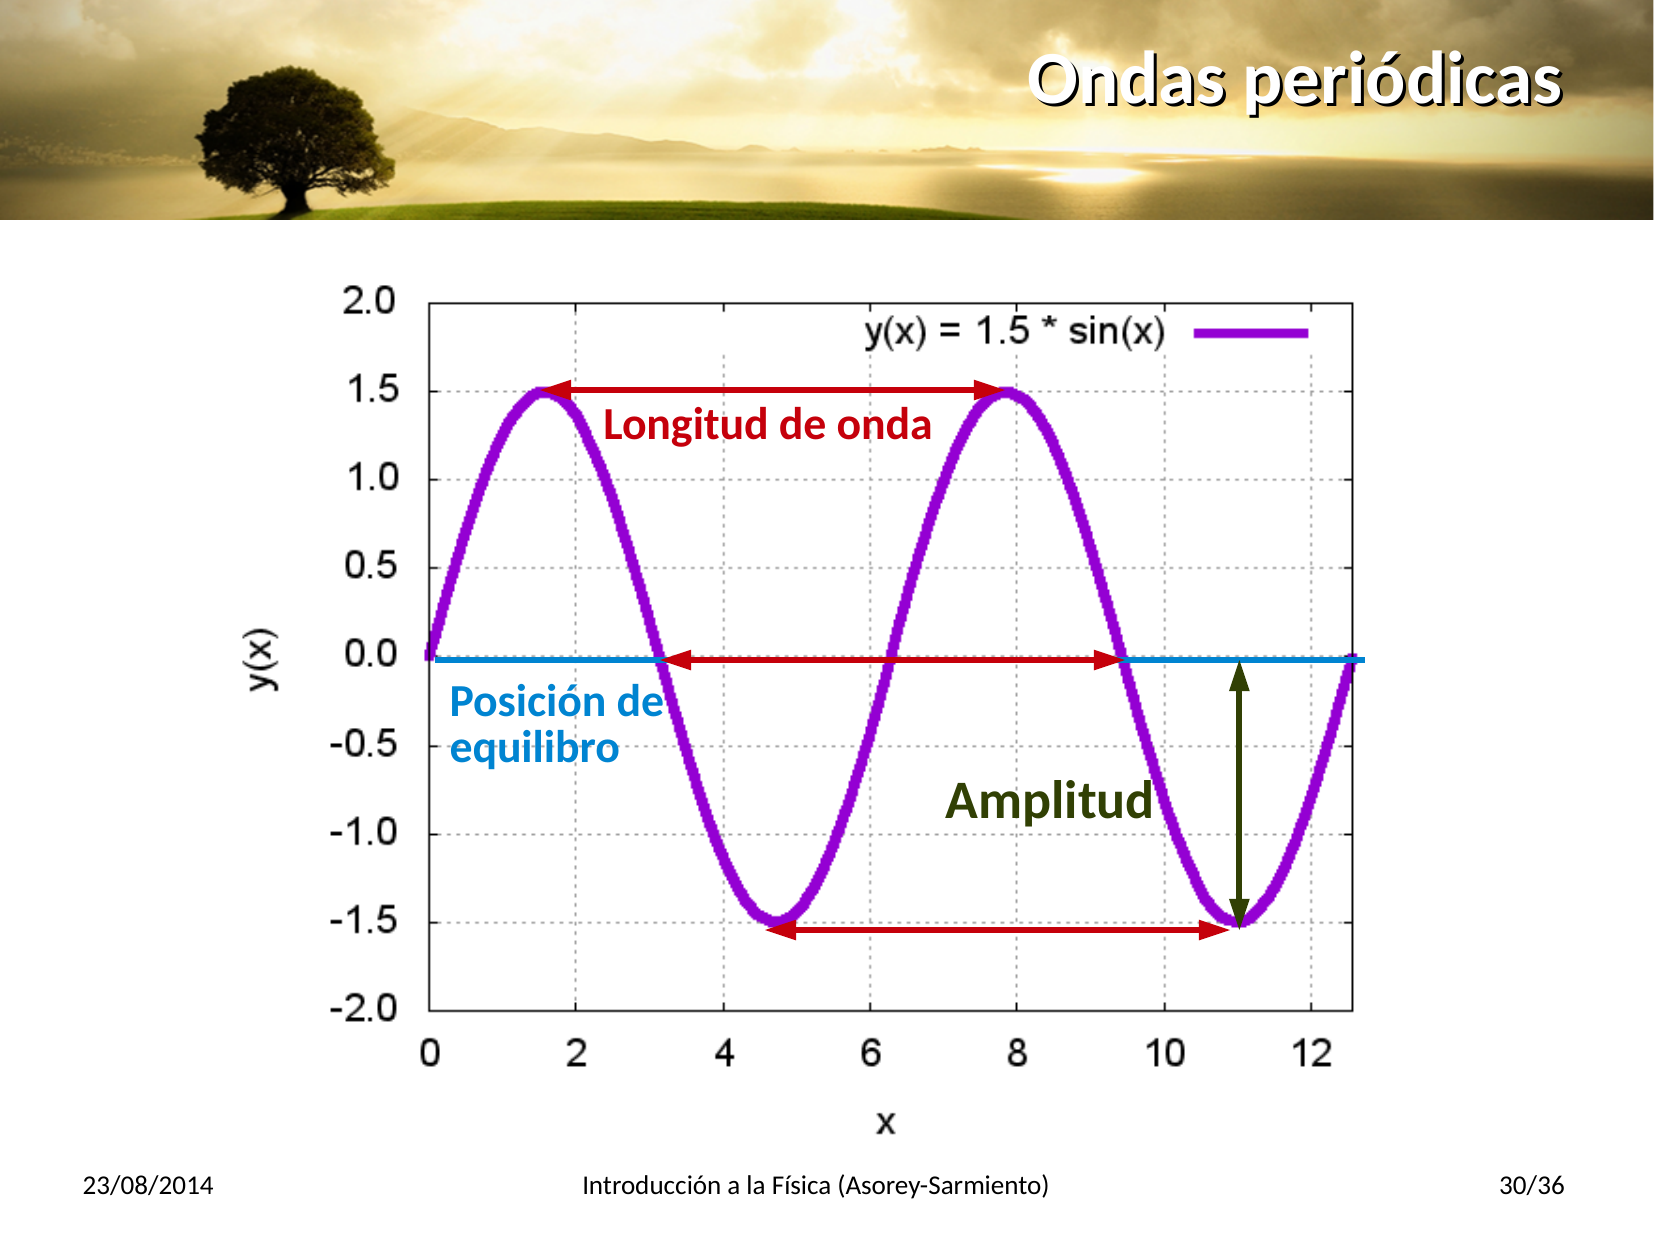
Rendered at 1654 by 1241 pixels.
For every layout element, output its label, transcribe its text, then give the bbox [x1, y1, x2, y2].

picture [0, 0, 1654, 220]
text_box Posición de equilibro [434, 675, 680, 782]
text_box Longitud de onda [588, 397, 949, 459]
text_box Amplitud [930, 770, 1171, 841]
title Ondas periódicas [75, 19, 1564, 151]
picture [226, 254, 1427, 1156]
